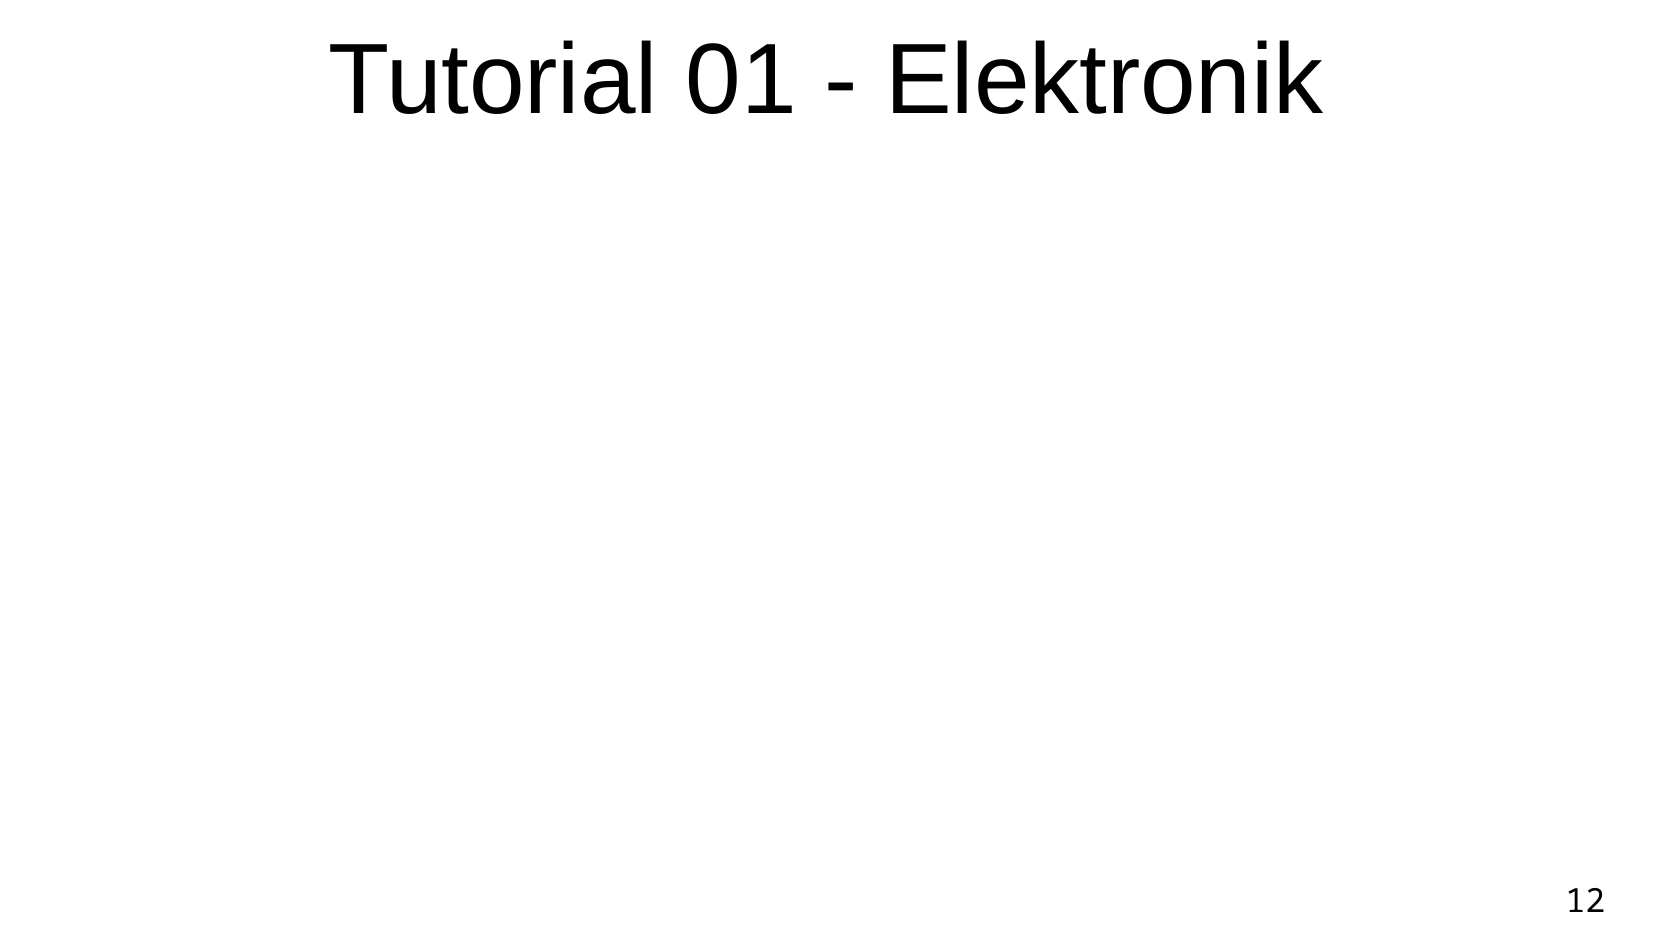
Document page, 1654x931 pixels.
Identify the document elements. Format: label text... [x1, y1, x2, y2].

title Tutorial 01 - Elektronik [82, 1, 1571, 157]
